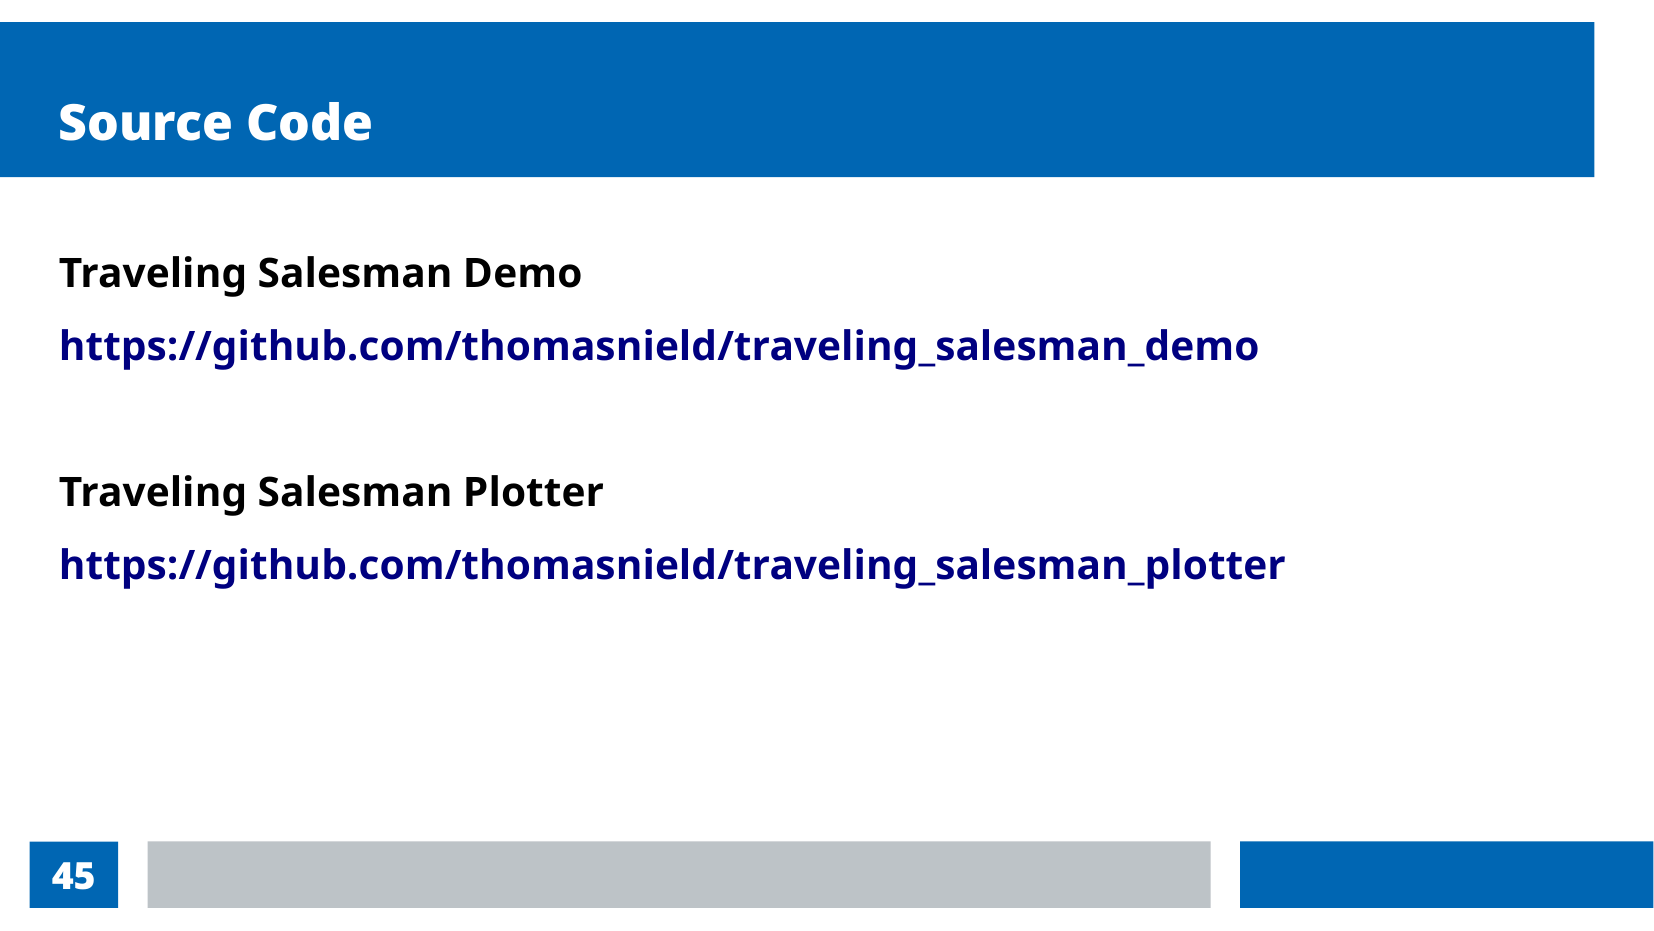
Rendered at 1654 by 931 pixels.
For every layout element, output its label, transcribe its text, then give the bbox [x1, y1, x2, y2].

list Traveling Salesman Demo https://github.com/thomasnield/traveling_salesman_demo Traveling Salesman Plotter https://github.com/thomasnield/traveling_salesman_plotter [59, 243, 1565, 820]
title Source Code [59, 44, 1595, 156]
